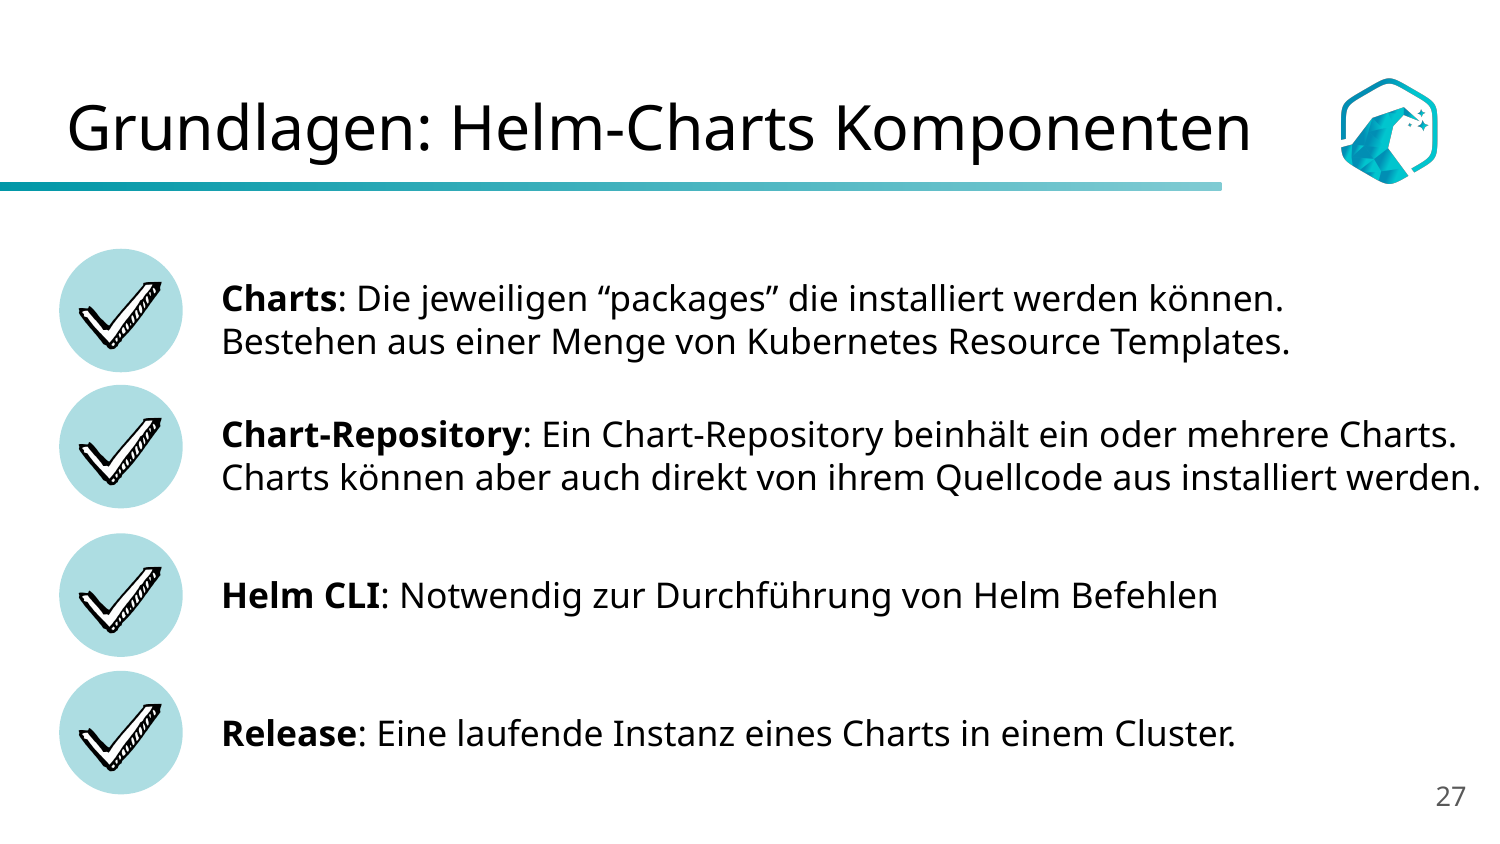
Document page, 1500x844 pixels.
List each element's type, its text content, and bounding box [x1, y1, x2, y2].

text_box Chart-Repository: Ein Chart-Repository beinhält ein oder mehrere Charts. Charts können aber auch direkt von ihrem Quellcode aus installiert werden. [206, 397, 1500, 513]
text_box [59, 533, 183, 657]
text_box Charts: Die jeweiligen “packages” die installiert werden können. Bestehen aus einer Menge von Kubernetes Resource Templates. [206, 261, 1466, 377]
text_box Helm CLI: Notwendig zur Durchführung von Helm Befehlen [206, 558, 1394, 632]
text_box [59, 248, 183, 373]
text_box [59, 670, 183, 795]
slide_number <number> [1391, 764, 1482, 829]
text_box Release: Eine laufende Instanz eines Charts in einem Cluster. [206, 695, 1394, 769]
title Grundlagen: Helm-Charts Komponenten [51, 72, 1449, 167]
picture [77, 281, 165, 351]
picture [1330, 167, 1449, 188]
picture [77, 417, 165, 487]
picture [77, 566, 165, 635]
picture [77, 703, 165, 773]
text_box [59, 384, 183, 509]
